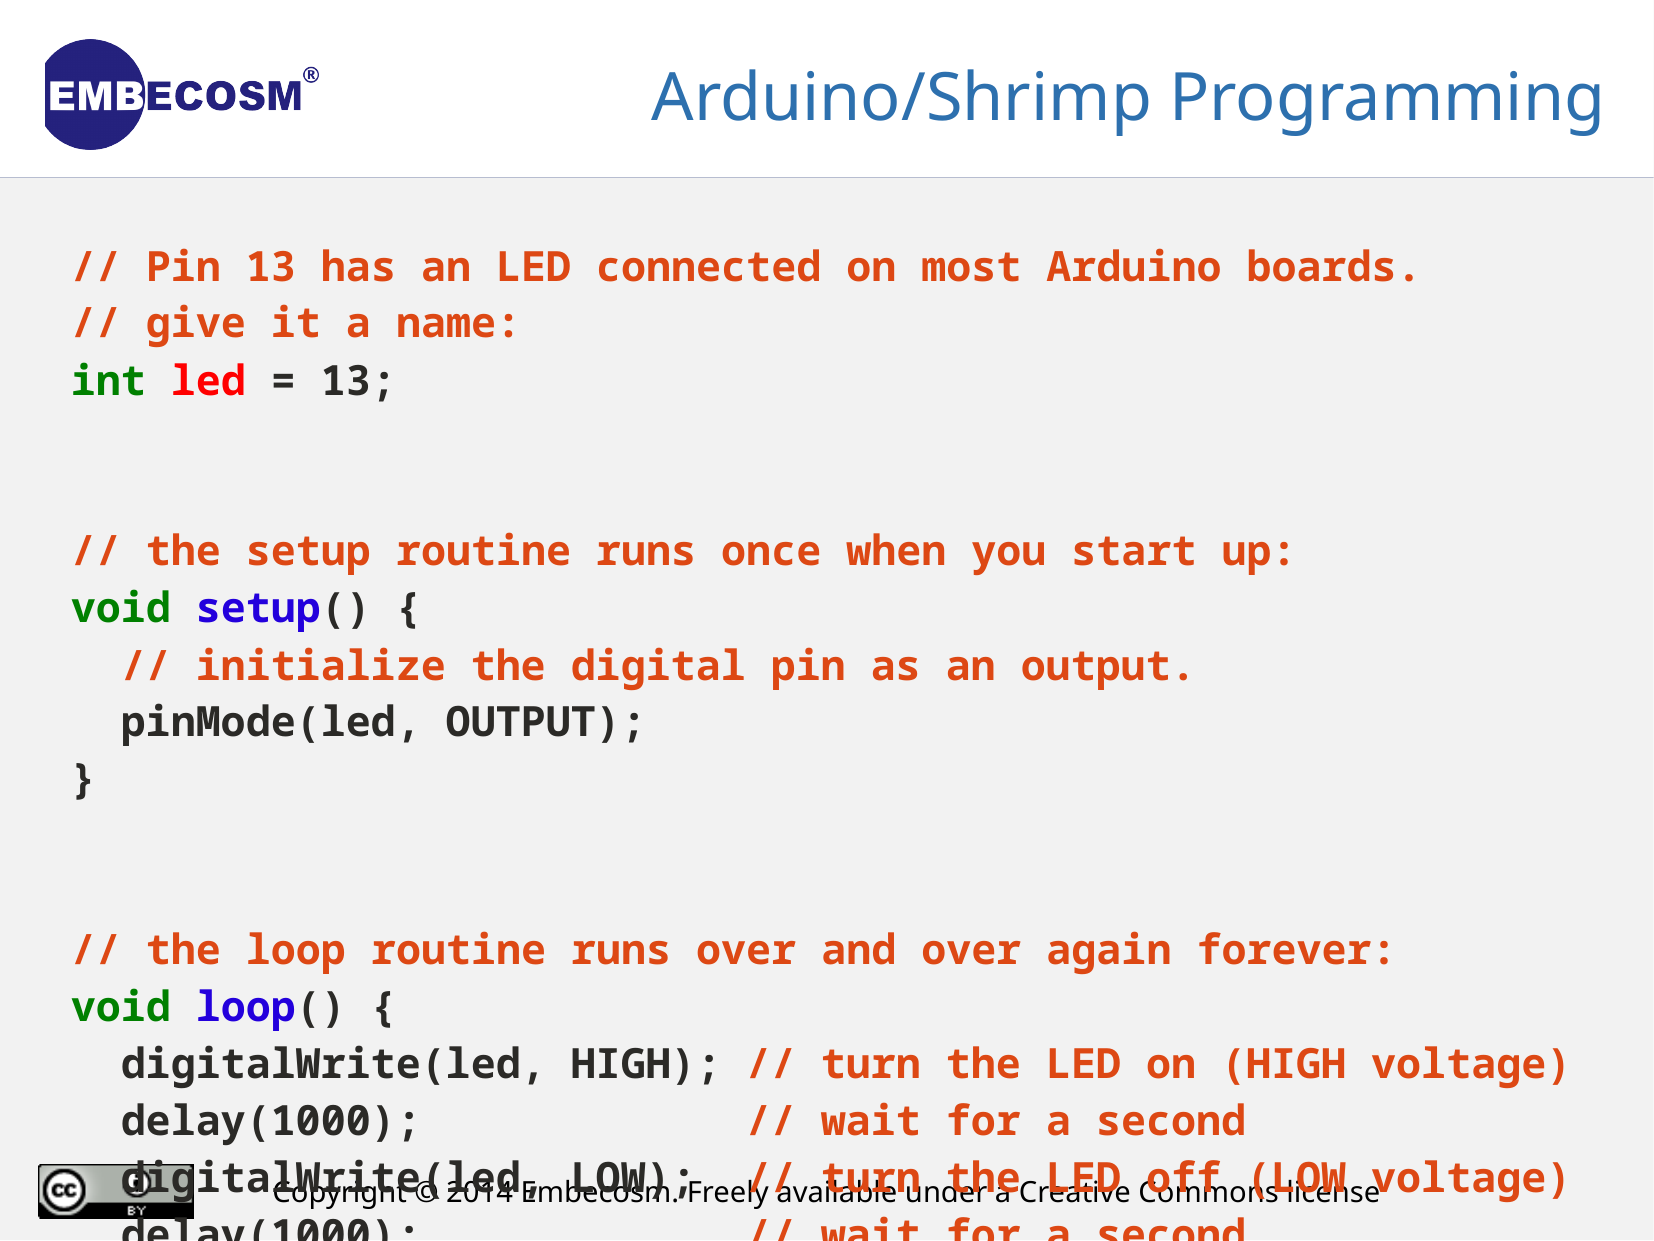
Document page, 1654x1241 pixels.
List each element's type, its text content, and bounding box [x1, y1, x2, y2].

picture [45, 39, 319, 150]
picture [38, 1164, 194, 1219]
list // Pin 13 has an LED connected on most Arduino boards. // give it a name: int led = 13; // the setup routine runs once when you start up: void setup() { // initialize the digital pin as an output. pinMode(led, OUTPUT); } // the loop routine runs over and over again forever: void loop() { digitalWrite(led, HIGH); // turn the LED on (HIGH voltage) delay(1000); // wait for a second digitalWrite(led, LOW); // turn the LED off (LOW voltage) delay(1000); // wait for a second } [70, 236, 1595, 1123]
picture [128, 1174, 137, 1187]
title Arduino/Shrimp Programming [330, 23, 1607, 166]
